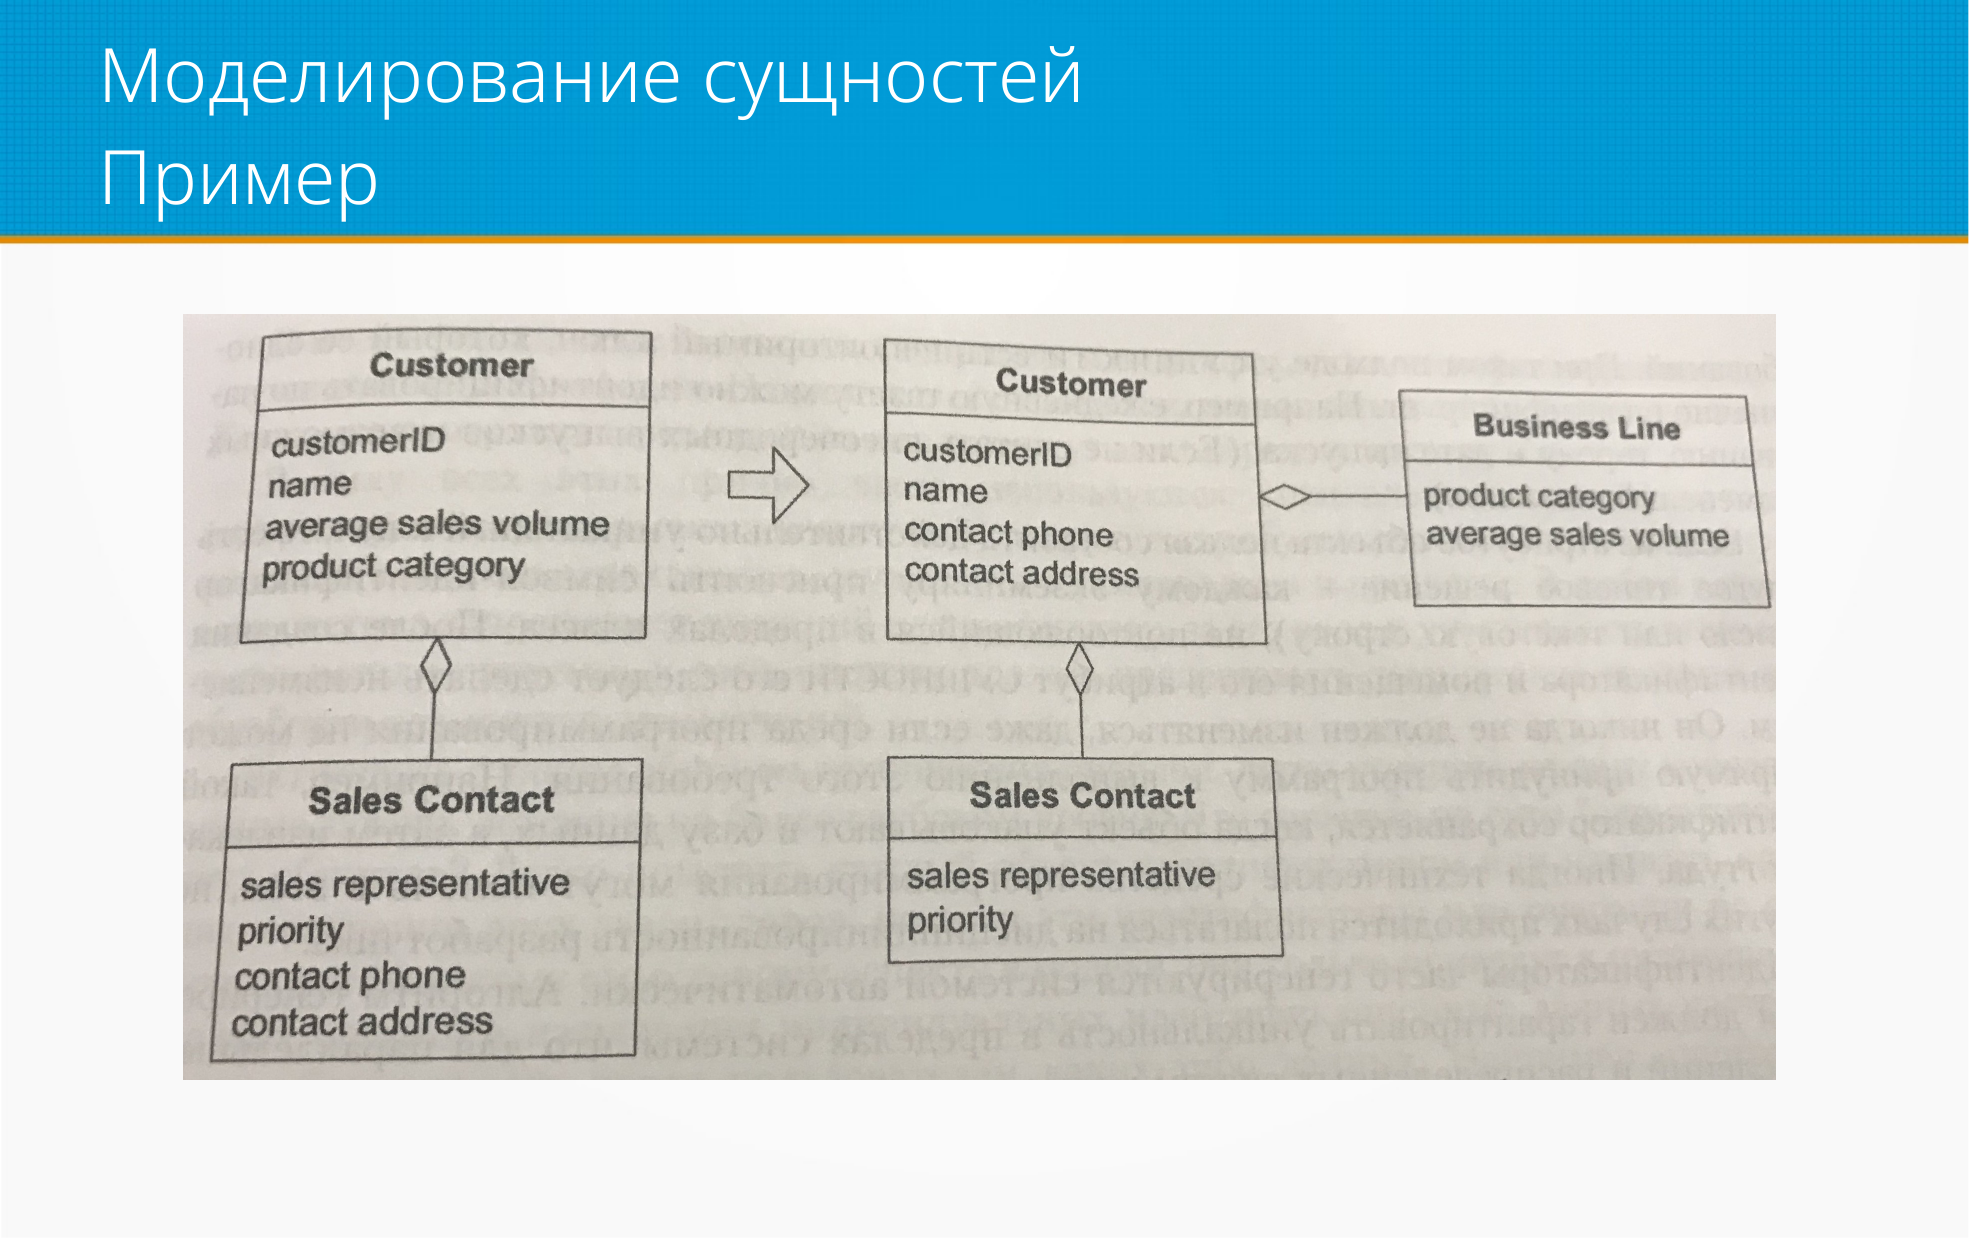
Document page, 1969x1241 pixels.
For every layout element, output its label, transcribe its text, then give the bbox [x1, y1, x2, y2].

picture [0, 233, 1969, 1241]
title Моделирование сущностей Пример [98, 19, 1870, 227]
